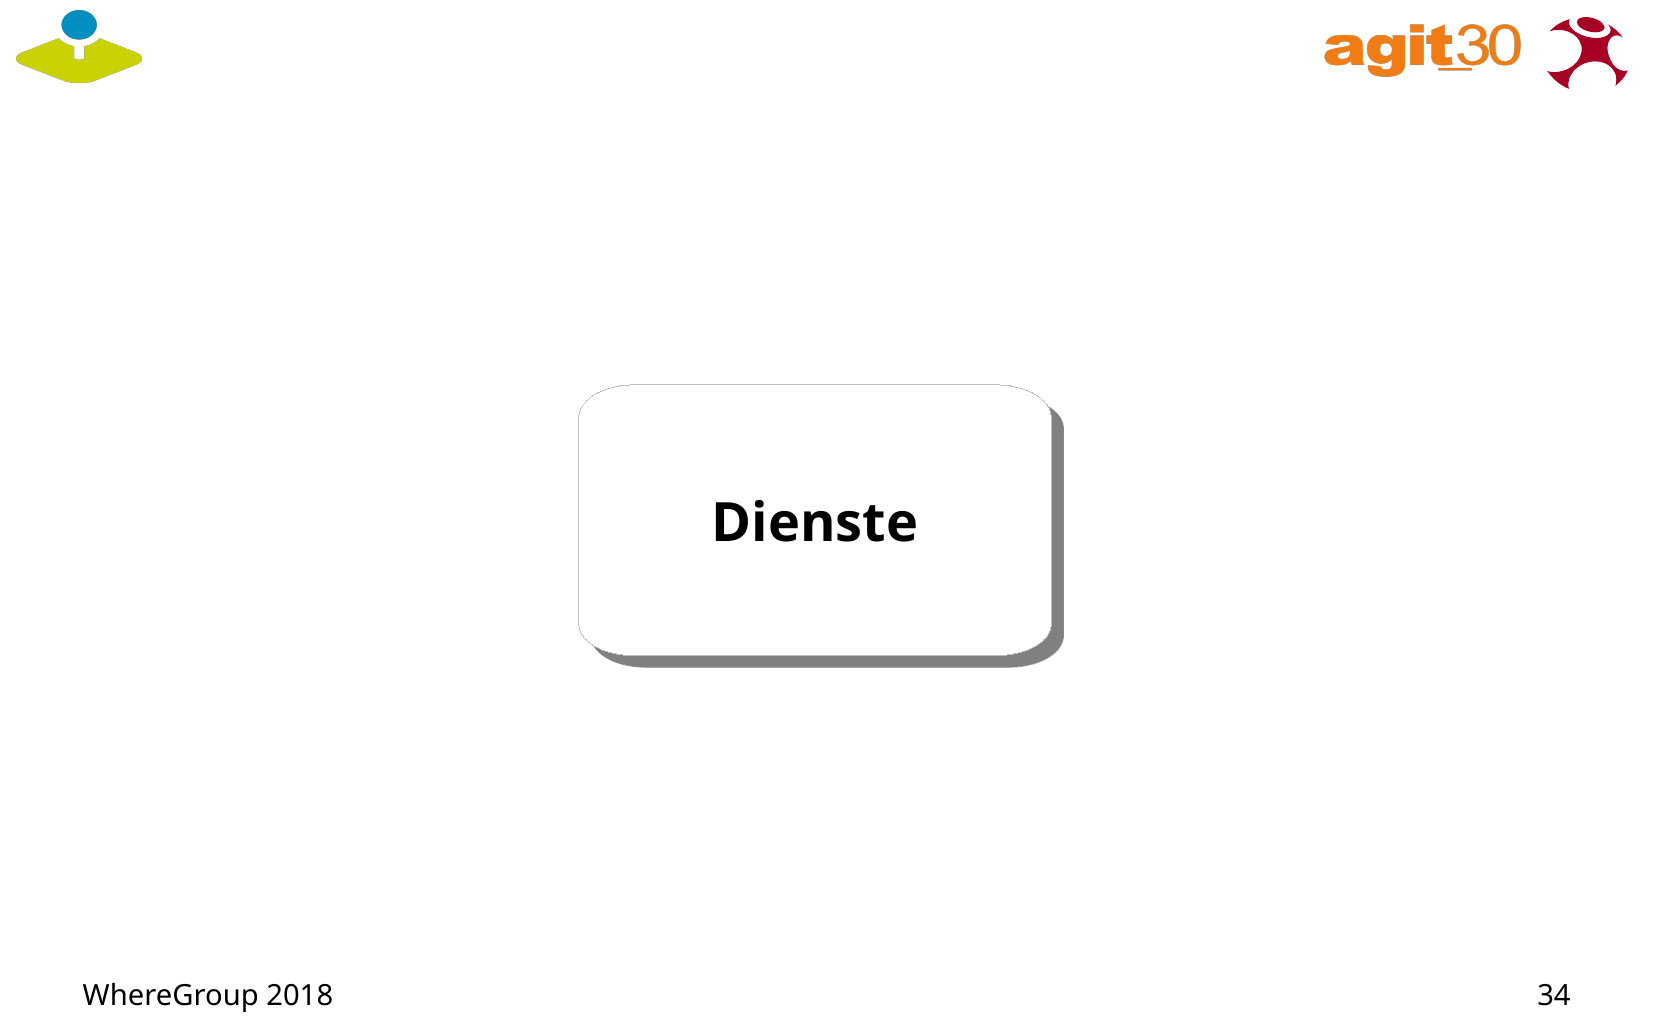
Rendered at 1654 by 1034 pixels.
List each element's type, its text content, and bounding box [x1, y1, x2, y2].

picture [1547, 17, 1628, 89]
picture [16, 10, 142, 83]
picture [1322, 21, 1524, 79]
text_box Dienste [578, 384, 1052, 656]
